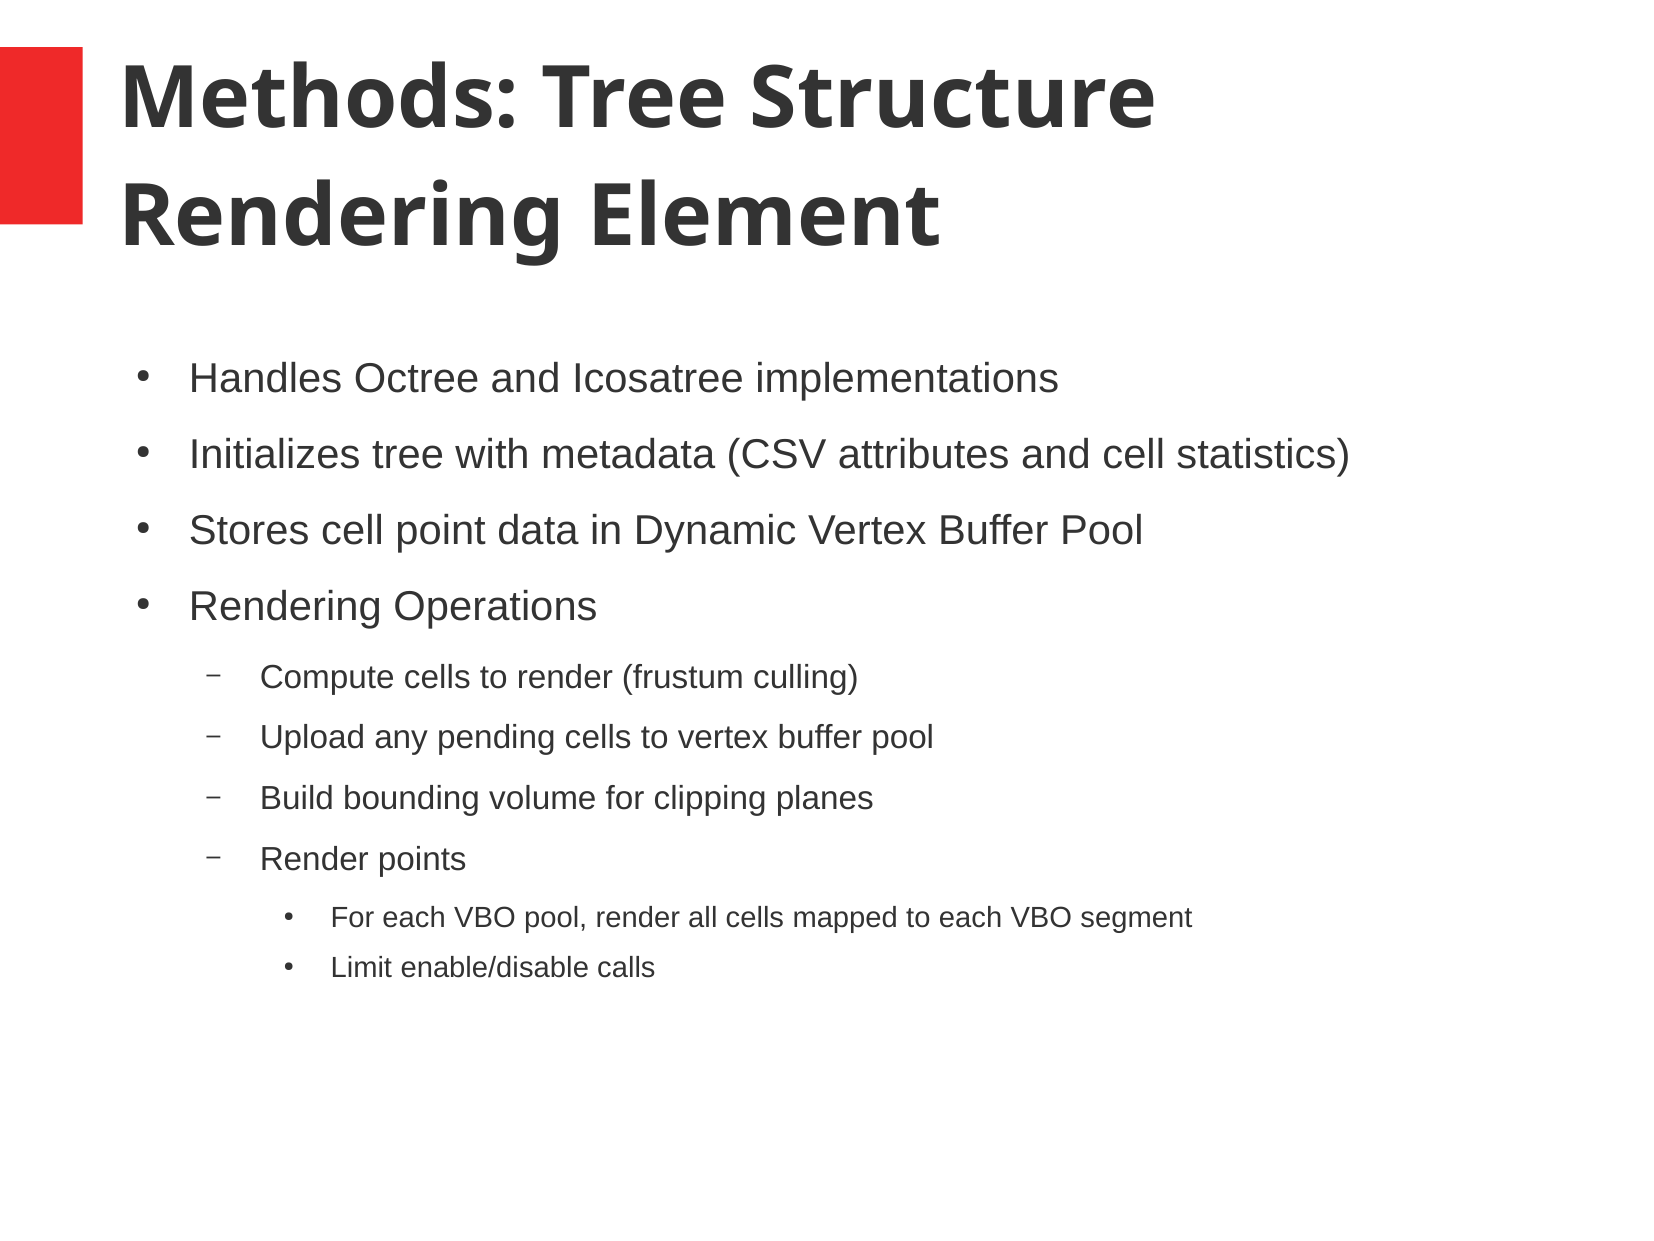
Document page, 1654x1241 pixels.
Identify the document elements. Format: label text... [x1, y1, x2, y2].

title Methods: Tree Structure Rendering Element [118, 35, 1571, 271]
list Handles Octree and Icosatree implementations Initializes tree with metadata (CSV attributes and cell statistics) Stores cell point data in Dynamic Vertex Buffer Pool Rendering Operations Compute cells to render (frustum culling) Upload any pending cells to vertex buffer pool Build bounding volume for clipping planes Render points For each VBO pool, render all cells mapped to each VBO segment Limit enable/disable calls [118, 354, 1536, 1074]
